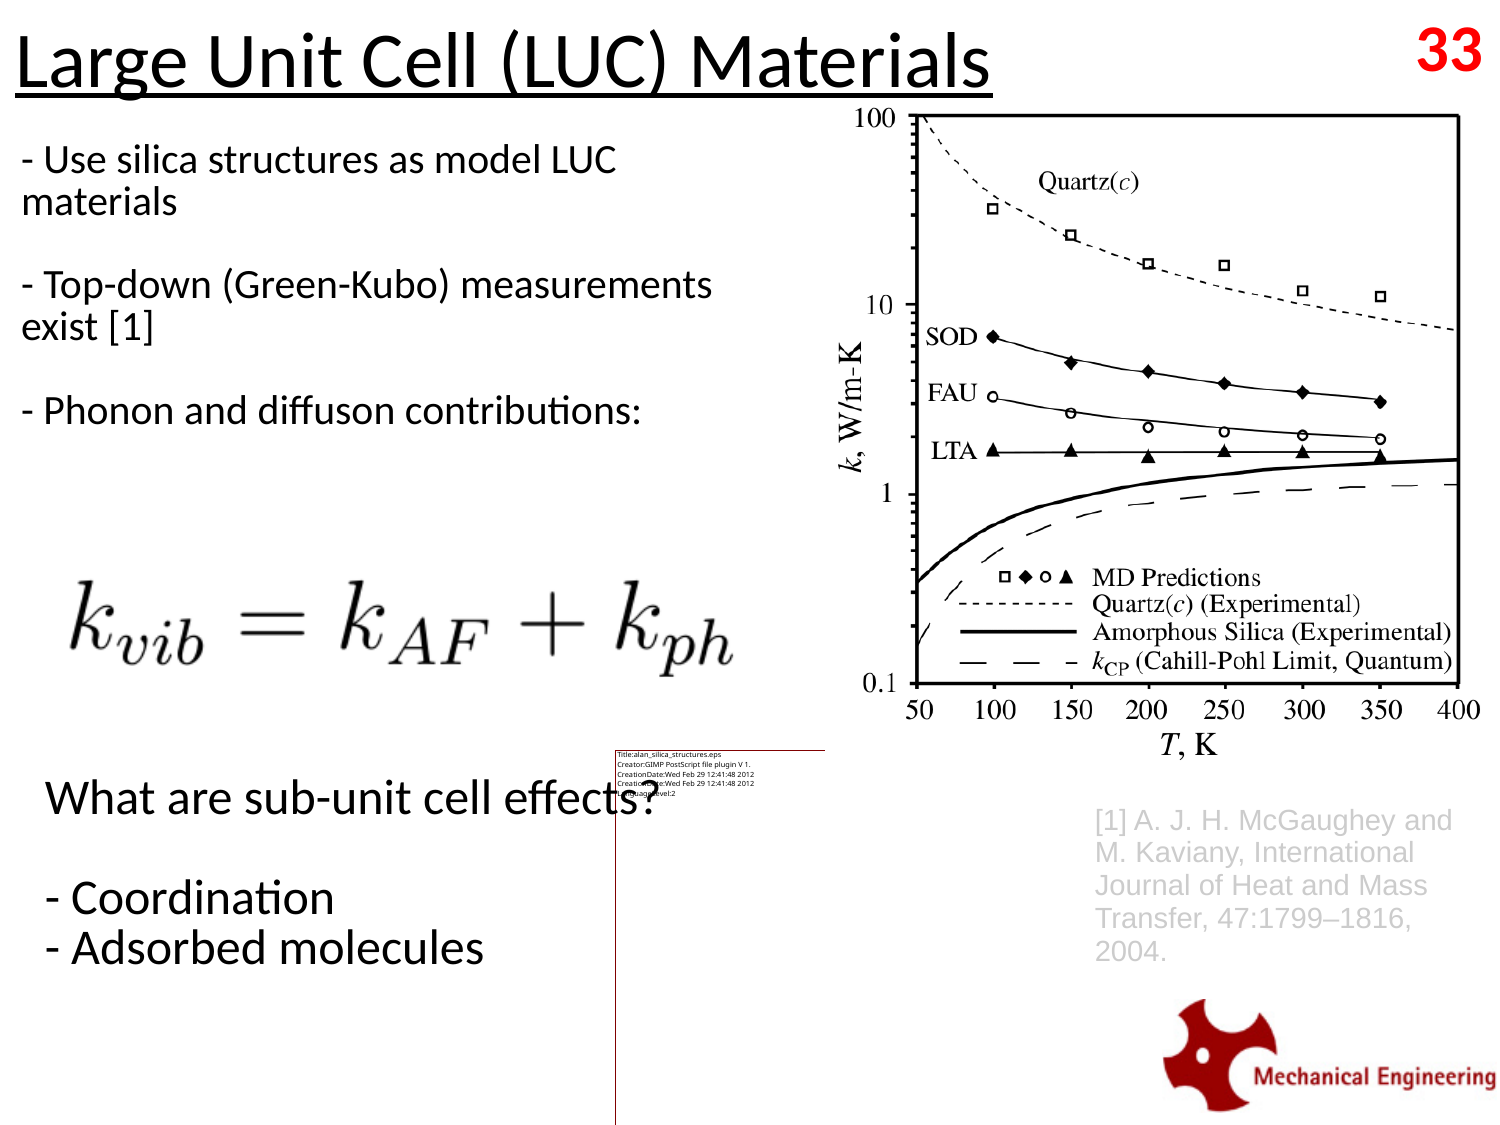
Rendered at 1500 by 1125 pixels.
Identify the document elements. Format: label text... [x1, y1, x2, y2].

text_box What are sub-unit cell effects? - Coordination - Adsorbed molecules [30, 769, 781, 1076]
text_box 33 [1400, 0, 1498, 93]
picture [615, 104, 1500, 1125]
text_box [1] A. J. H. McGaughey and M. Kaviany, International Journal of Heat and Mass Transfer, 47:1799–1816, 2004. [1080, 796, 1500, 976]
title Large Unit Cell (LUC) Materials [0, 0, 1351, 150]
picture [45, 554, 741, 707]
picture [1162, 999, 1497, 1113]
text_box - Use silica structures as model LUC materials - Top-down (Green-Kubo) measurements exist [1] - Phonon and diffuson contributions: [6, 135, 736, 538]
